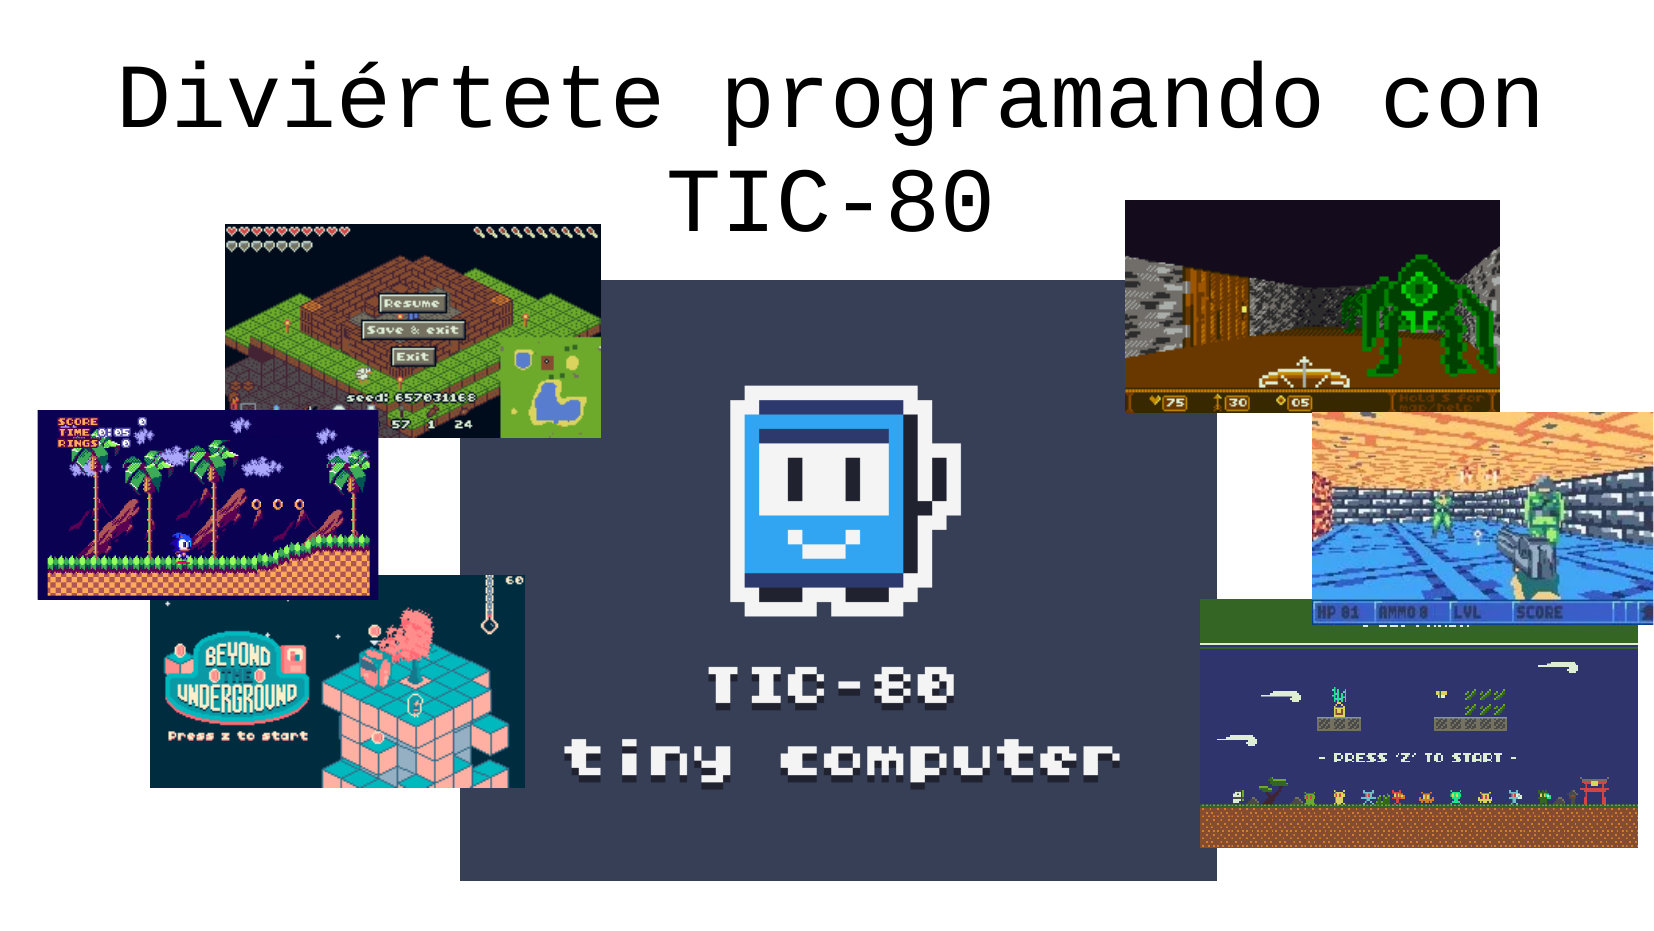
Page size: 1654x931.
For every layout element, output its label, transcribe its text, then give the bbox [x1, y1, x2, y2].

picture [169, 732, 214, 740]
picture [369, 625, 381, 637]
picture [506, 577, 513, 584]
picture [262, 732, 307, 740]
picture [37, 200, 1654, 881]
picture [516, 577, 523, 584]
picture [237, 732, 254, 740]
title Diviértete programando con TIC-80 [86, 48, 1576, 263]
picture [222, 733, 229, 740]
picture [165, 632, 309, 725]
